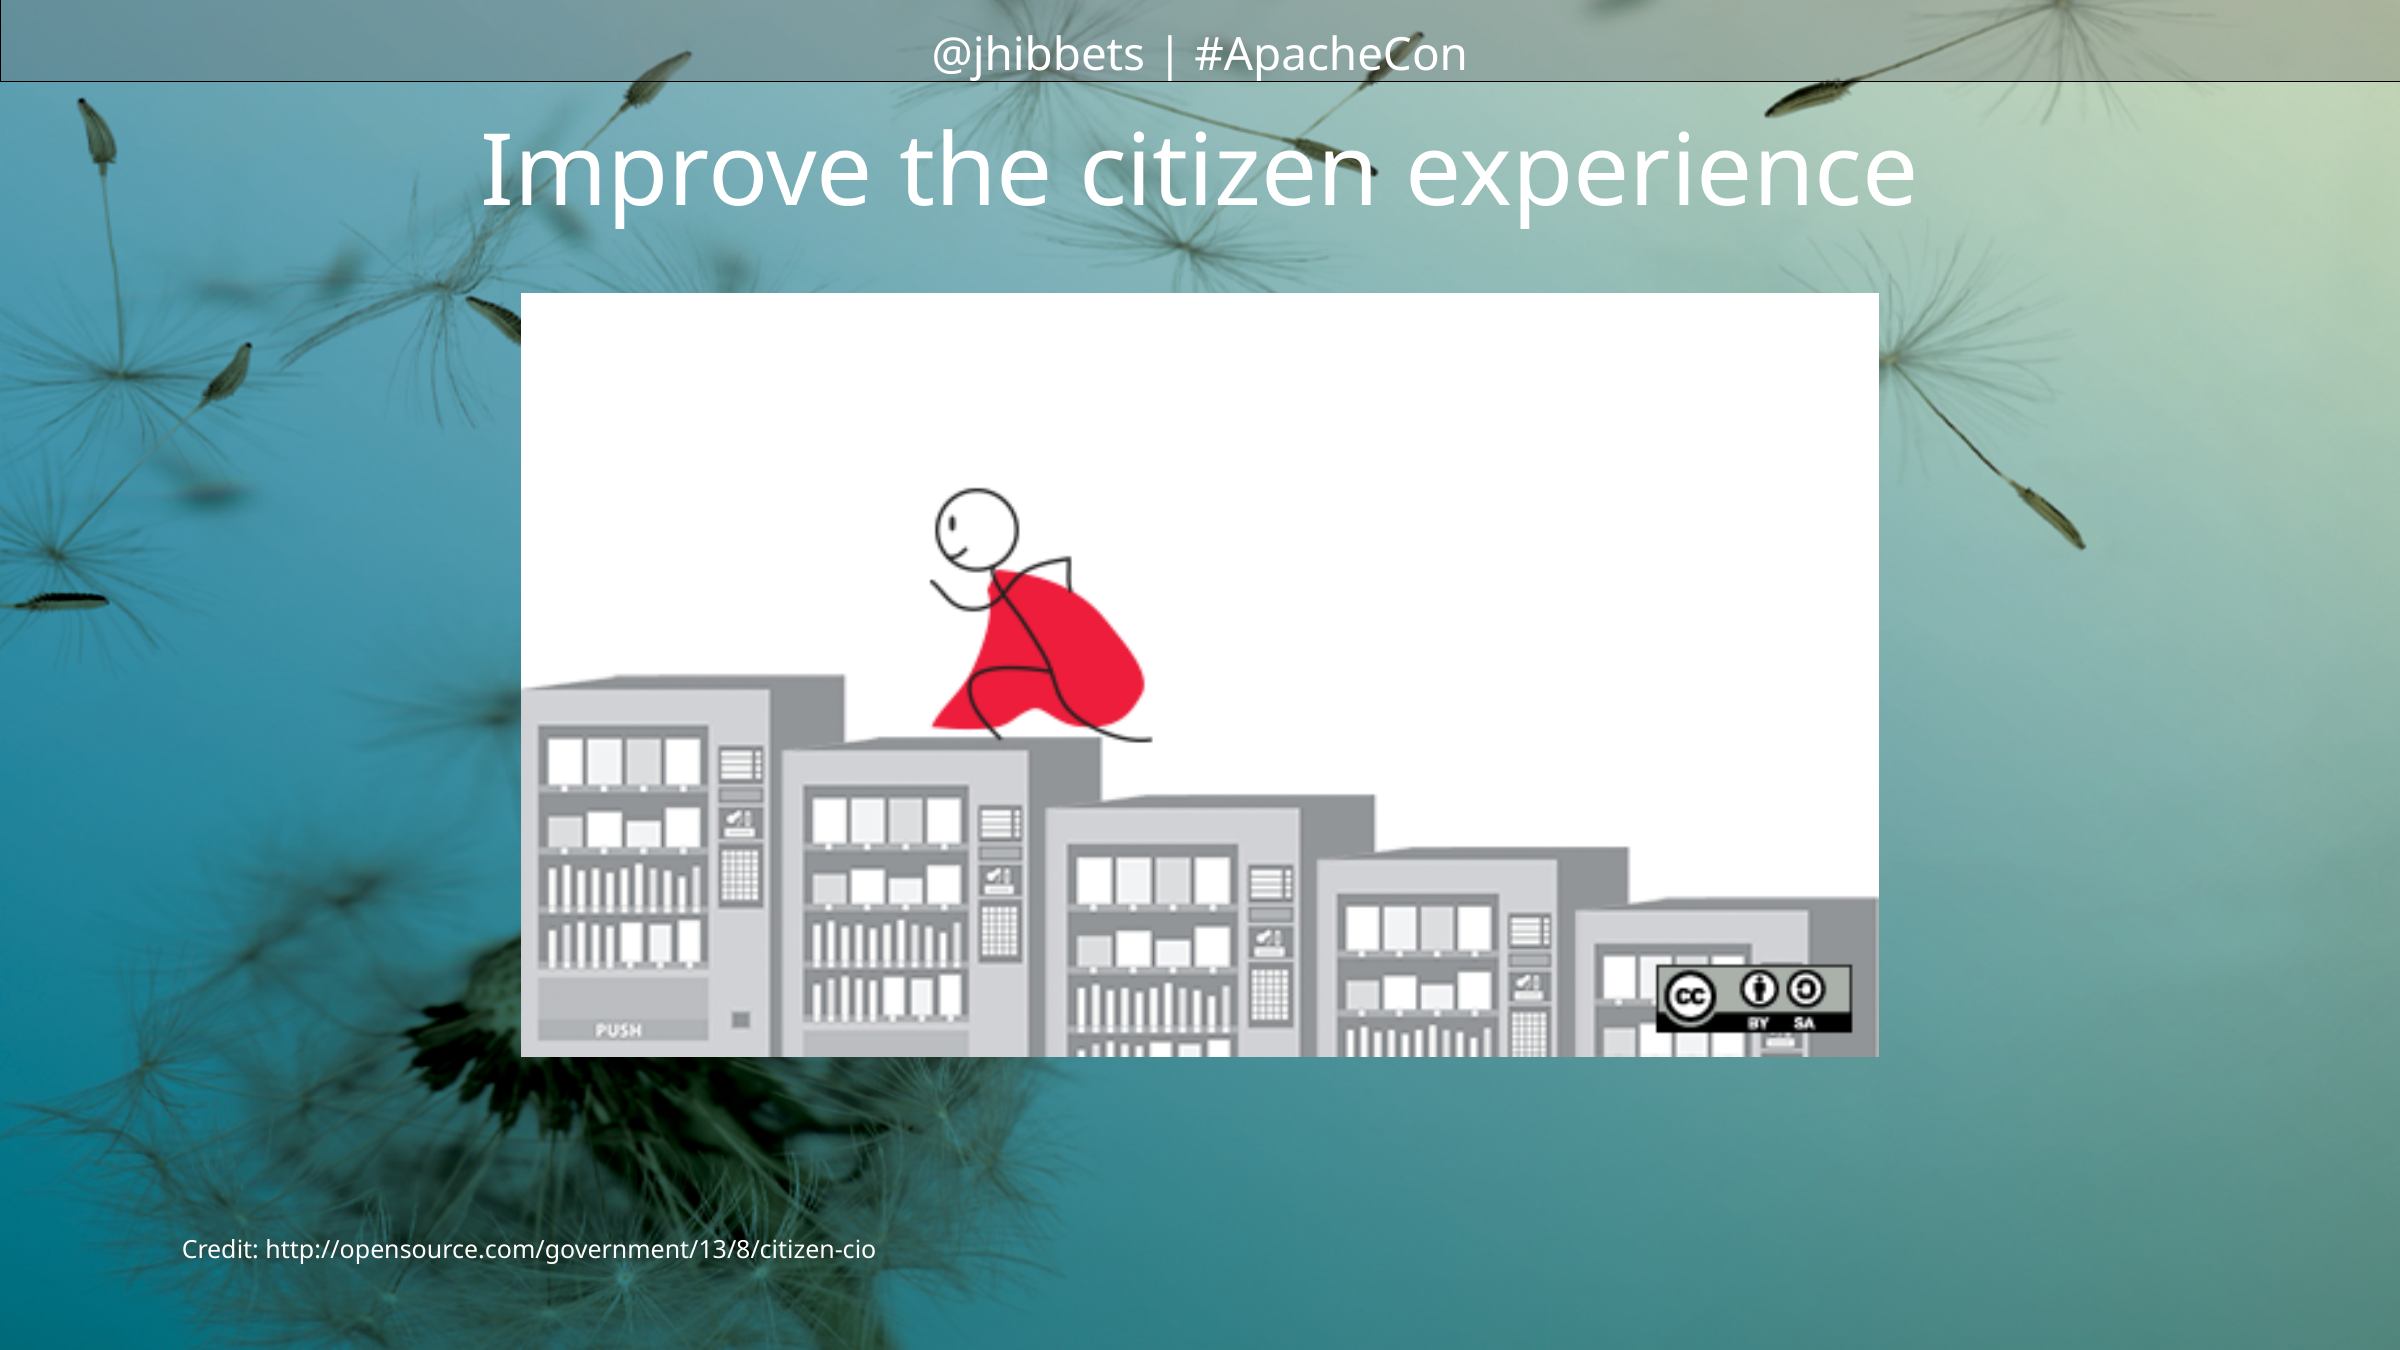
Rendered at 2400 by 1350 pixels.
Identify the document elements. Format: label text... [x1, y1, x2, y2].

title Improve the citizen experience [120, 53, 2281, 280]
picture [0, 82, 2400, 1350]
text_box Credit: http://opensource.com/government/13/8/citizen-cio [167, 1224, 1222, 1272]
